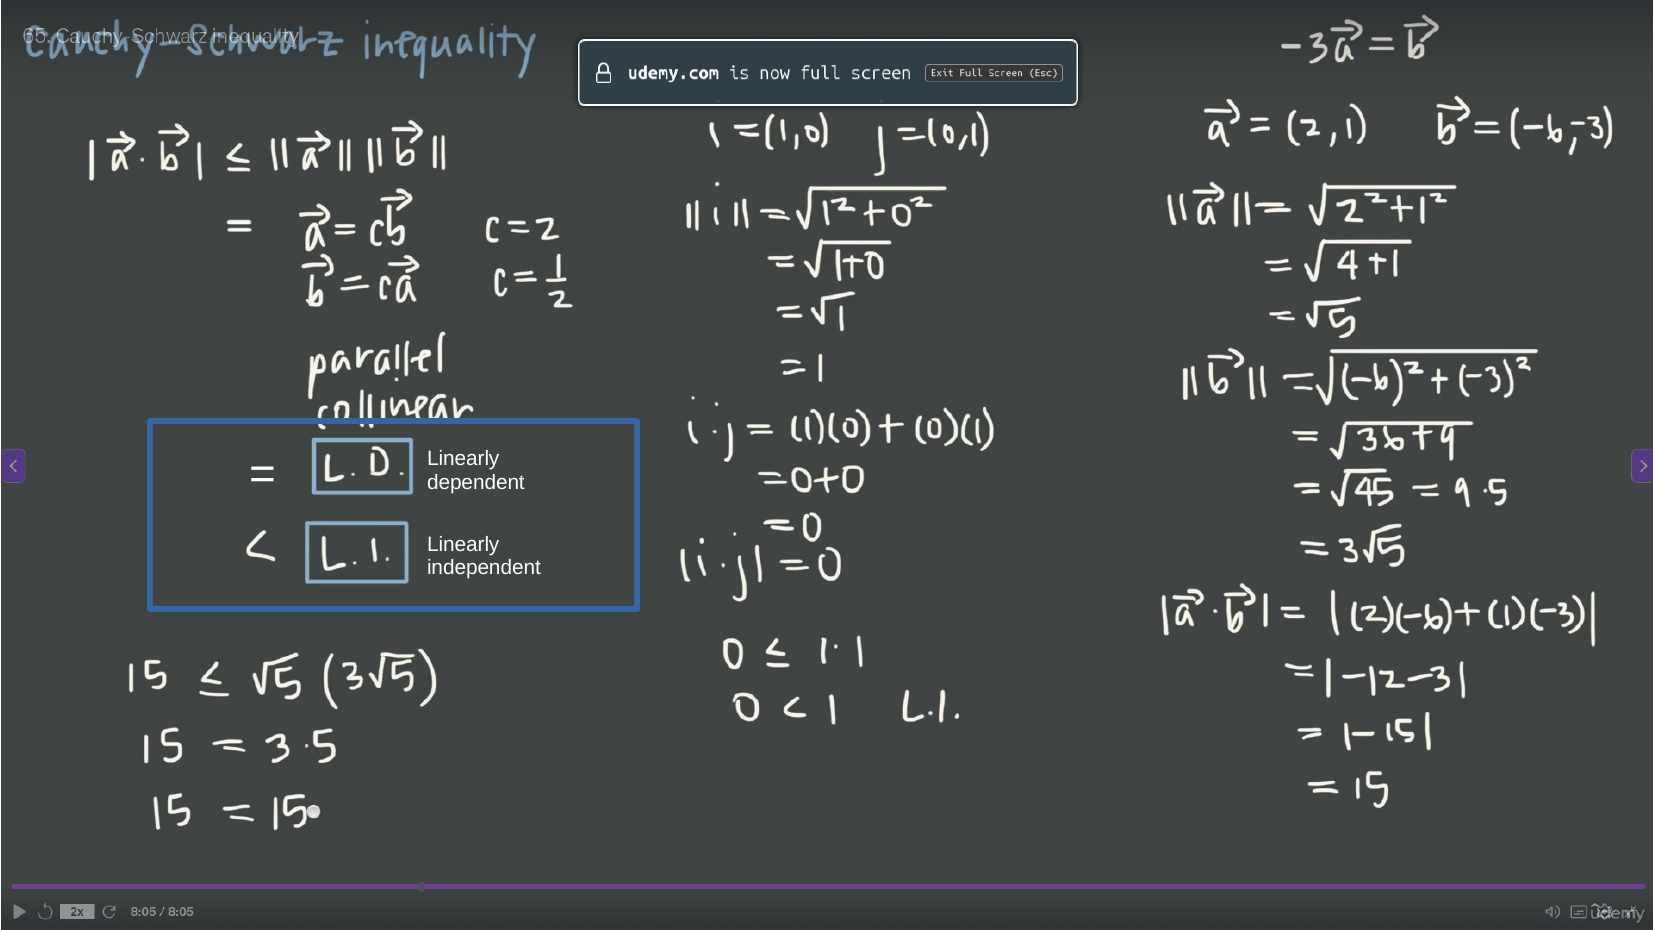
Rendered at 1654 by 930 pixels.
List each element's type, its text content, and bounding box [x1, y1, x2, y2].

picture [1, 0, 1653, 930]
text_box Linearly independent [412, 524, 563, 587]
text_box Linearly dependent [412, 439, 563, 502]
text_box = [234, 440, 310, 507]
